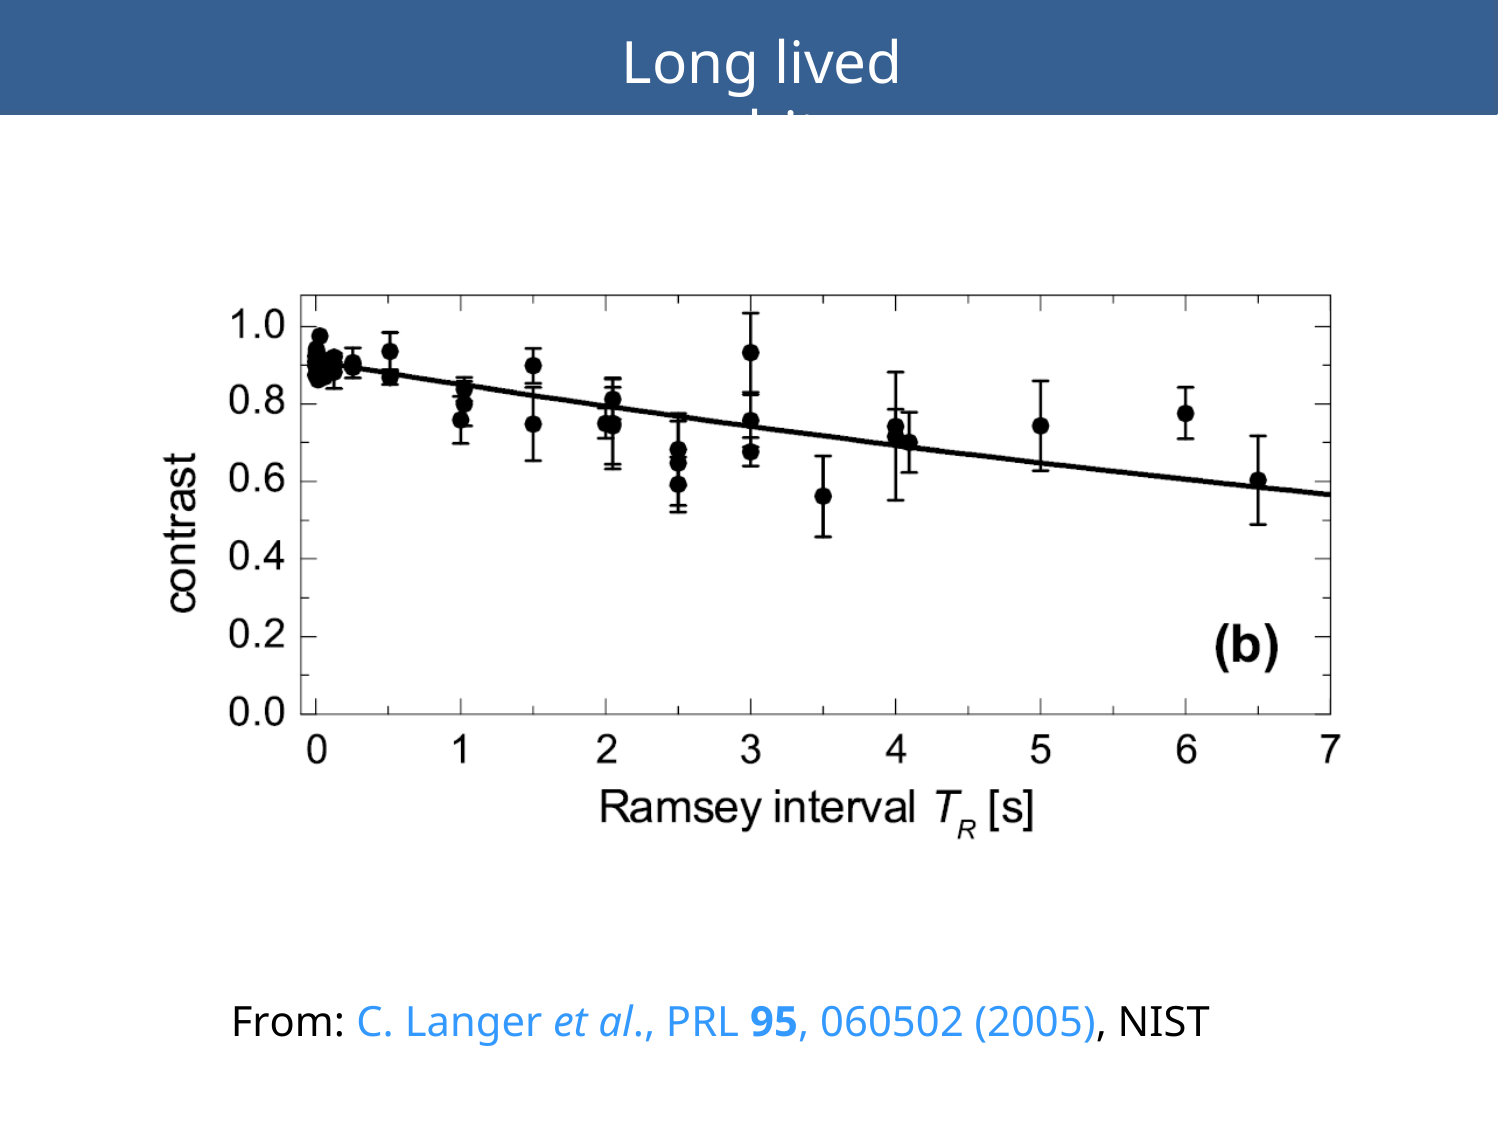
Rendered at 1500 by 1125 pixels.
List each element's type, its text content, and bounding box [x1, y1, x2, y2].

picture [125, 249, 1413, 863]
text_box Long lived qubits [526, 18, 998, 104]
text_box From: C. Langer et al., PRL 95, 060502 (2005), NIST [216, 987, 1236, 1054]
